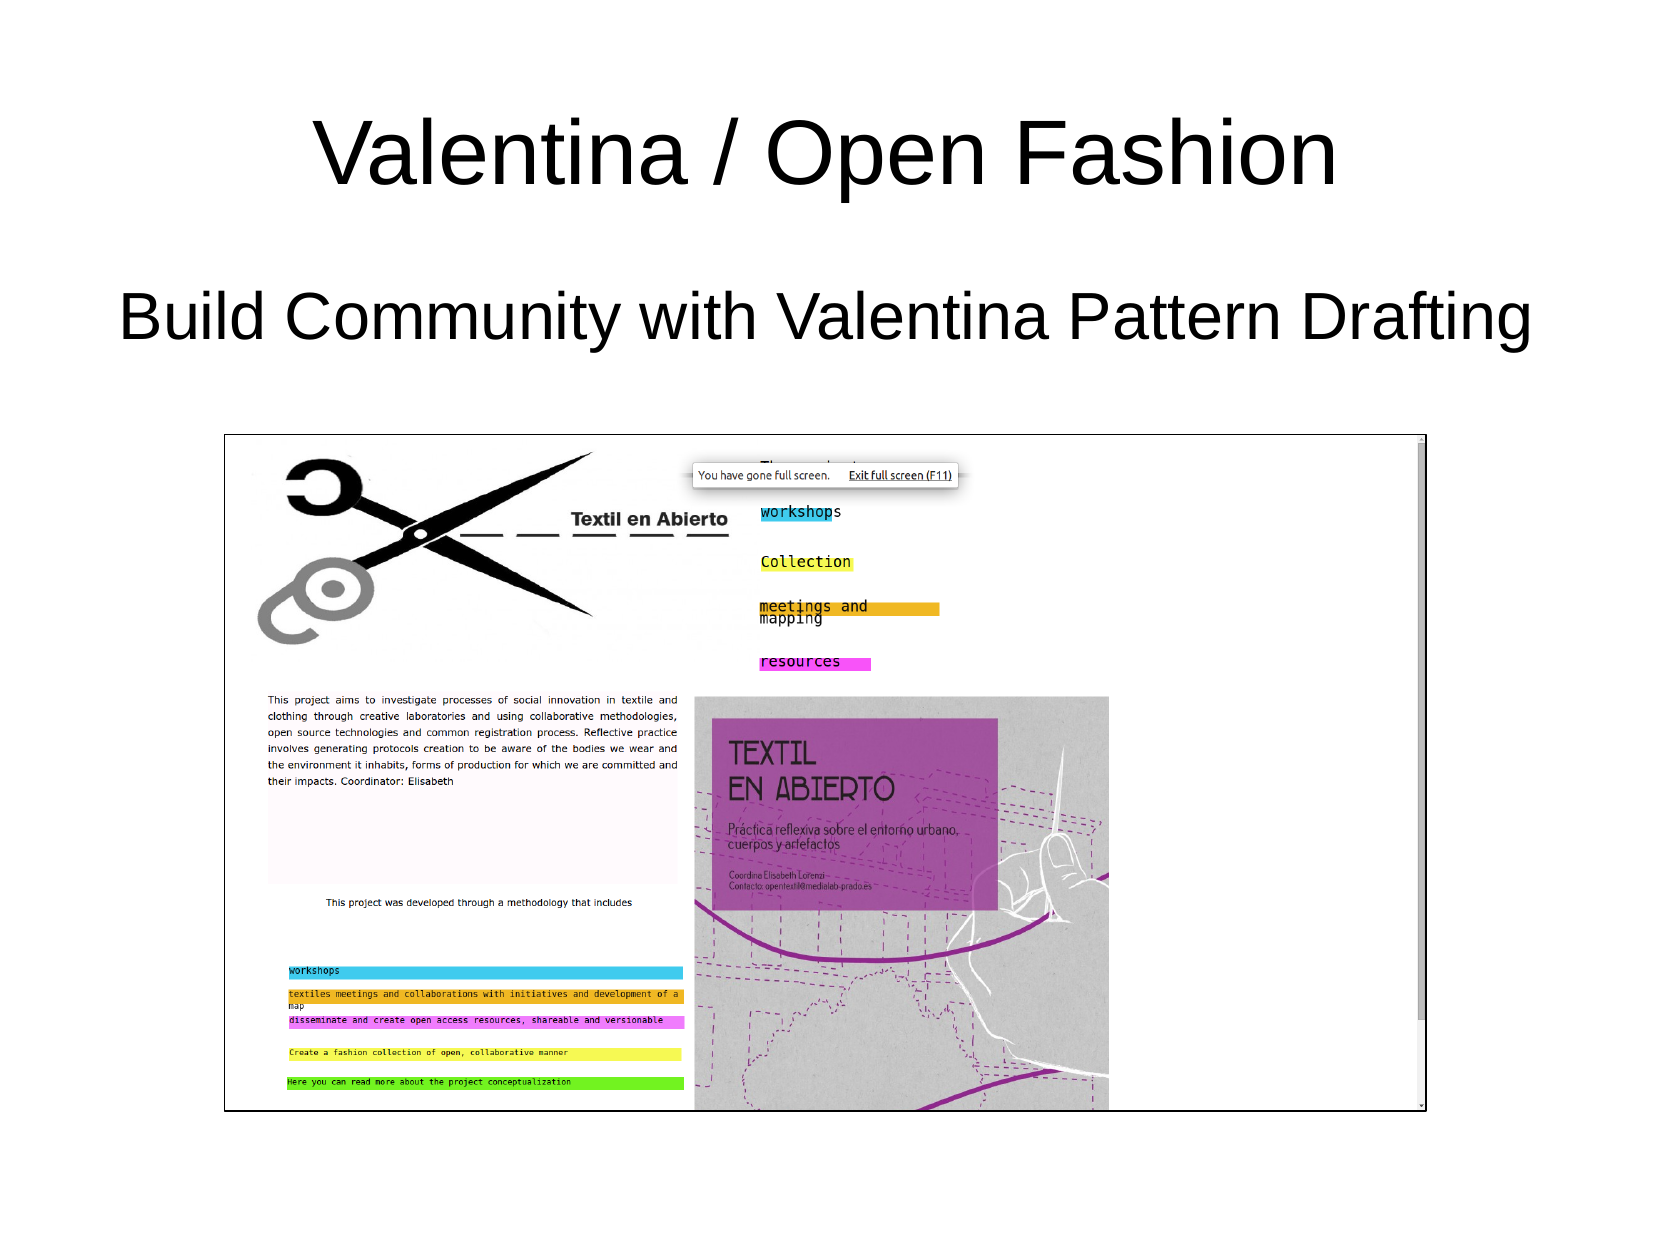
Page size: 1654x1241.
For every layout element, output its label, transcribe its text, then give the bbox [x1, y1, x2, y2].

title Build Community with Valentina Pattern Drafting [82, 212, 1571, 421]
picture [225, 435, 1426, 1111]
title Valentina / Open Fashion [82, 49, 1571, 212]
